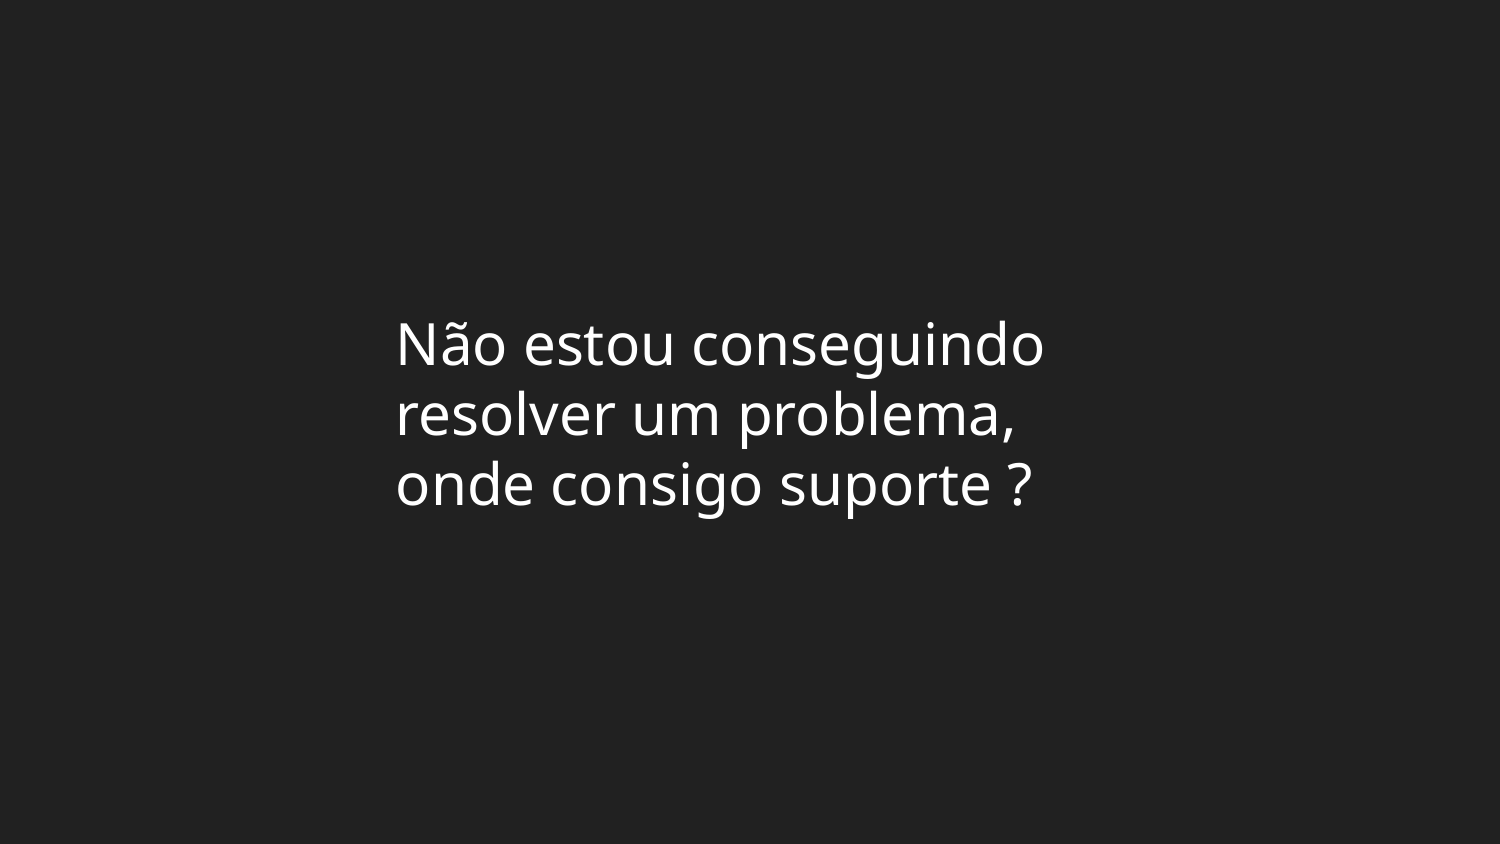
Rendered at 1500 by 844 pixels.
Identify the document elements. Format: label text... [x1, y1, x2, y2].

title Não estou conseguindo resolver um problema, onde consigo suporte ? [380, 291, 1169, 552]
